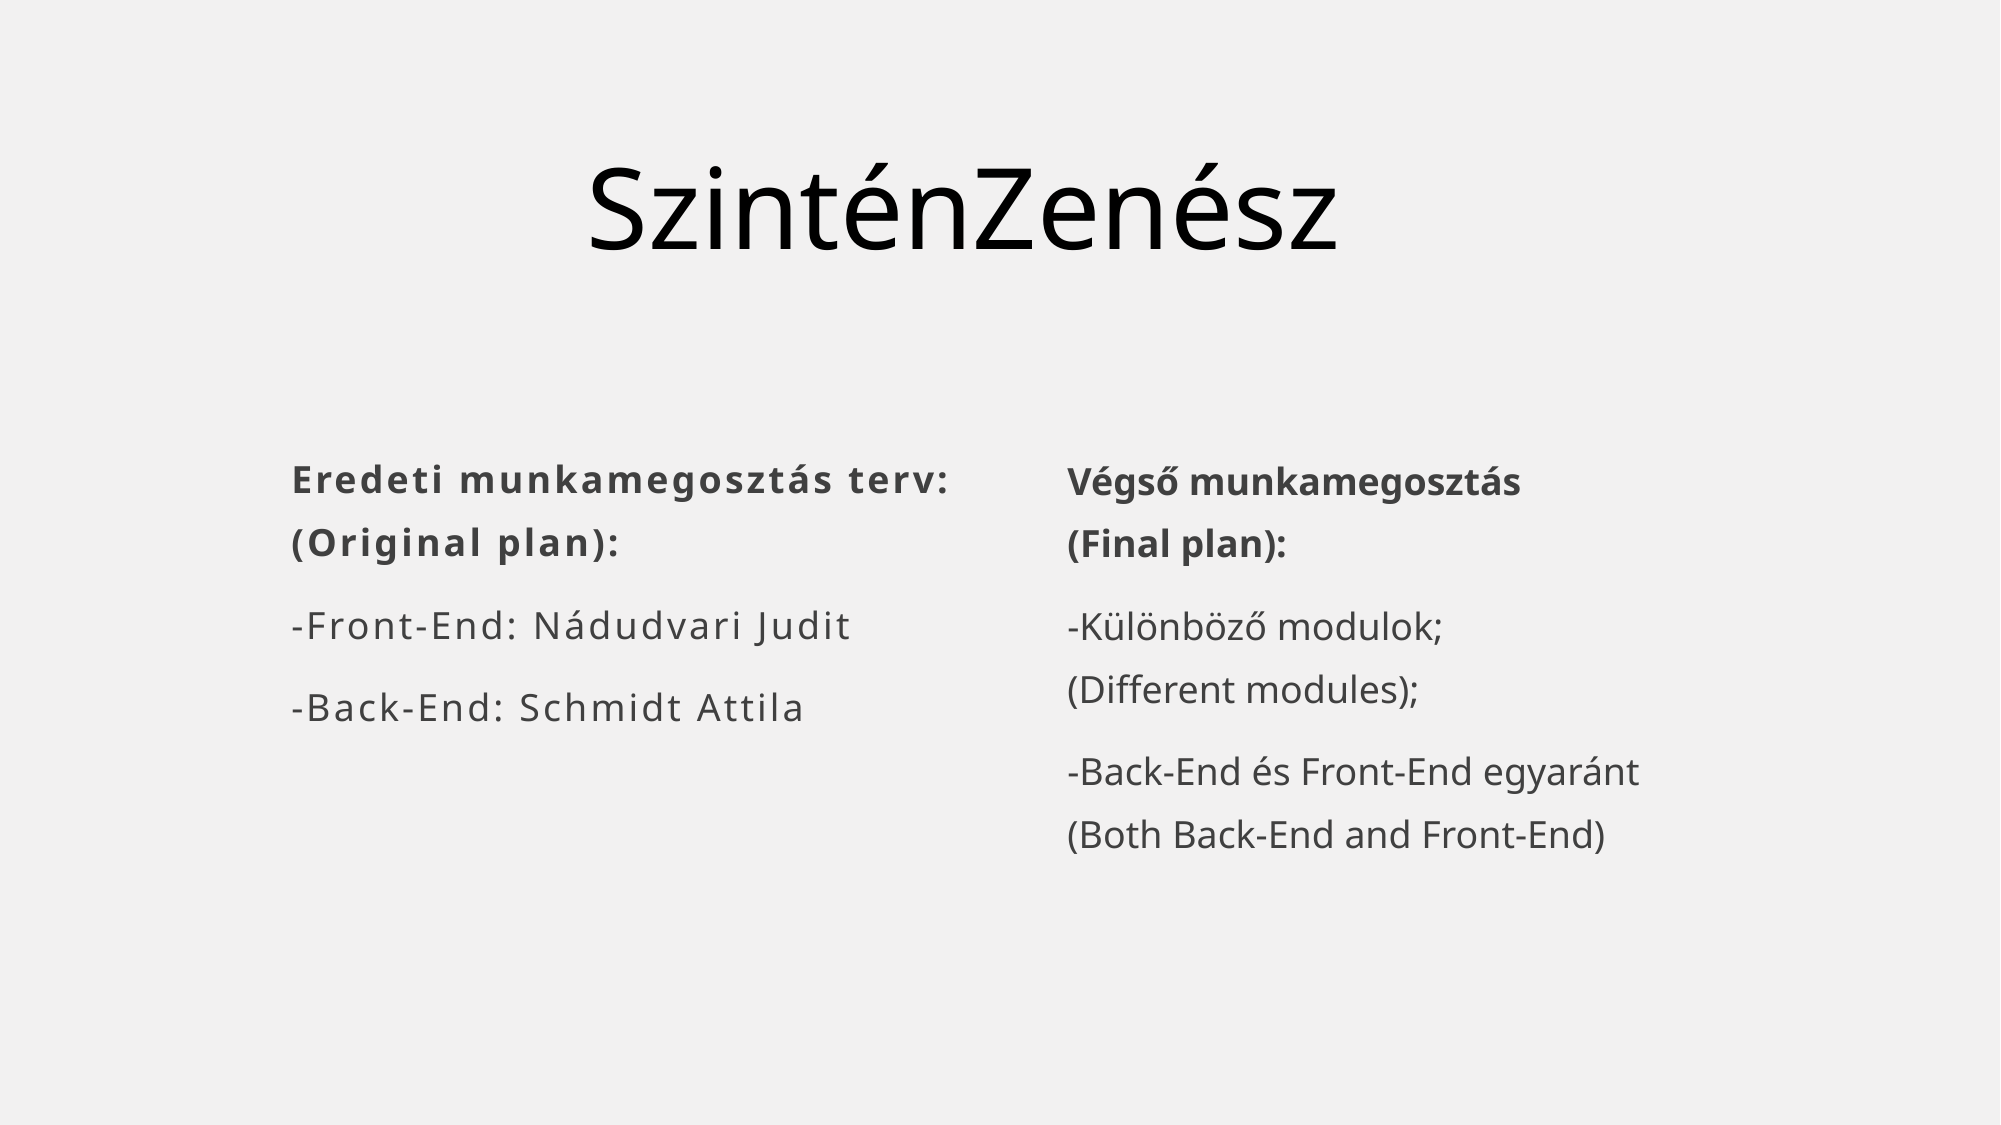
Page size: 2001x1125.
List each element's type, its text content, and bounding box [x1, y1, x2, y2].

text_box SzinténZenész [571, 129, 1429, 281]
list Eredeti munkamegosztás terv: (Original plan): -Front-End: Nádudvari Judit -Back-End: Schmidt Attila [273, 420, 1013, 767]
text_box Végső munkamegosztás (Final plan): -Különböző modulok; (Different modules); -Back-End és Front-End egyaránt (Both Back-End and Front-End) [1052, 432, 1752, 913]
